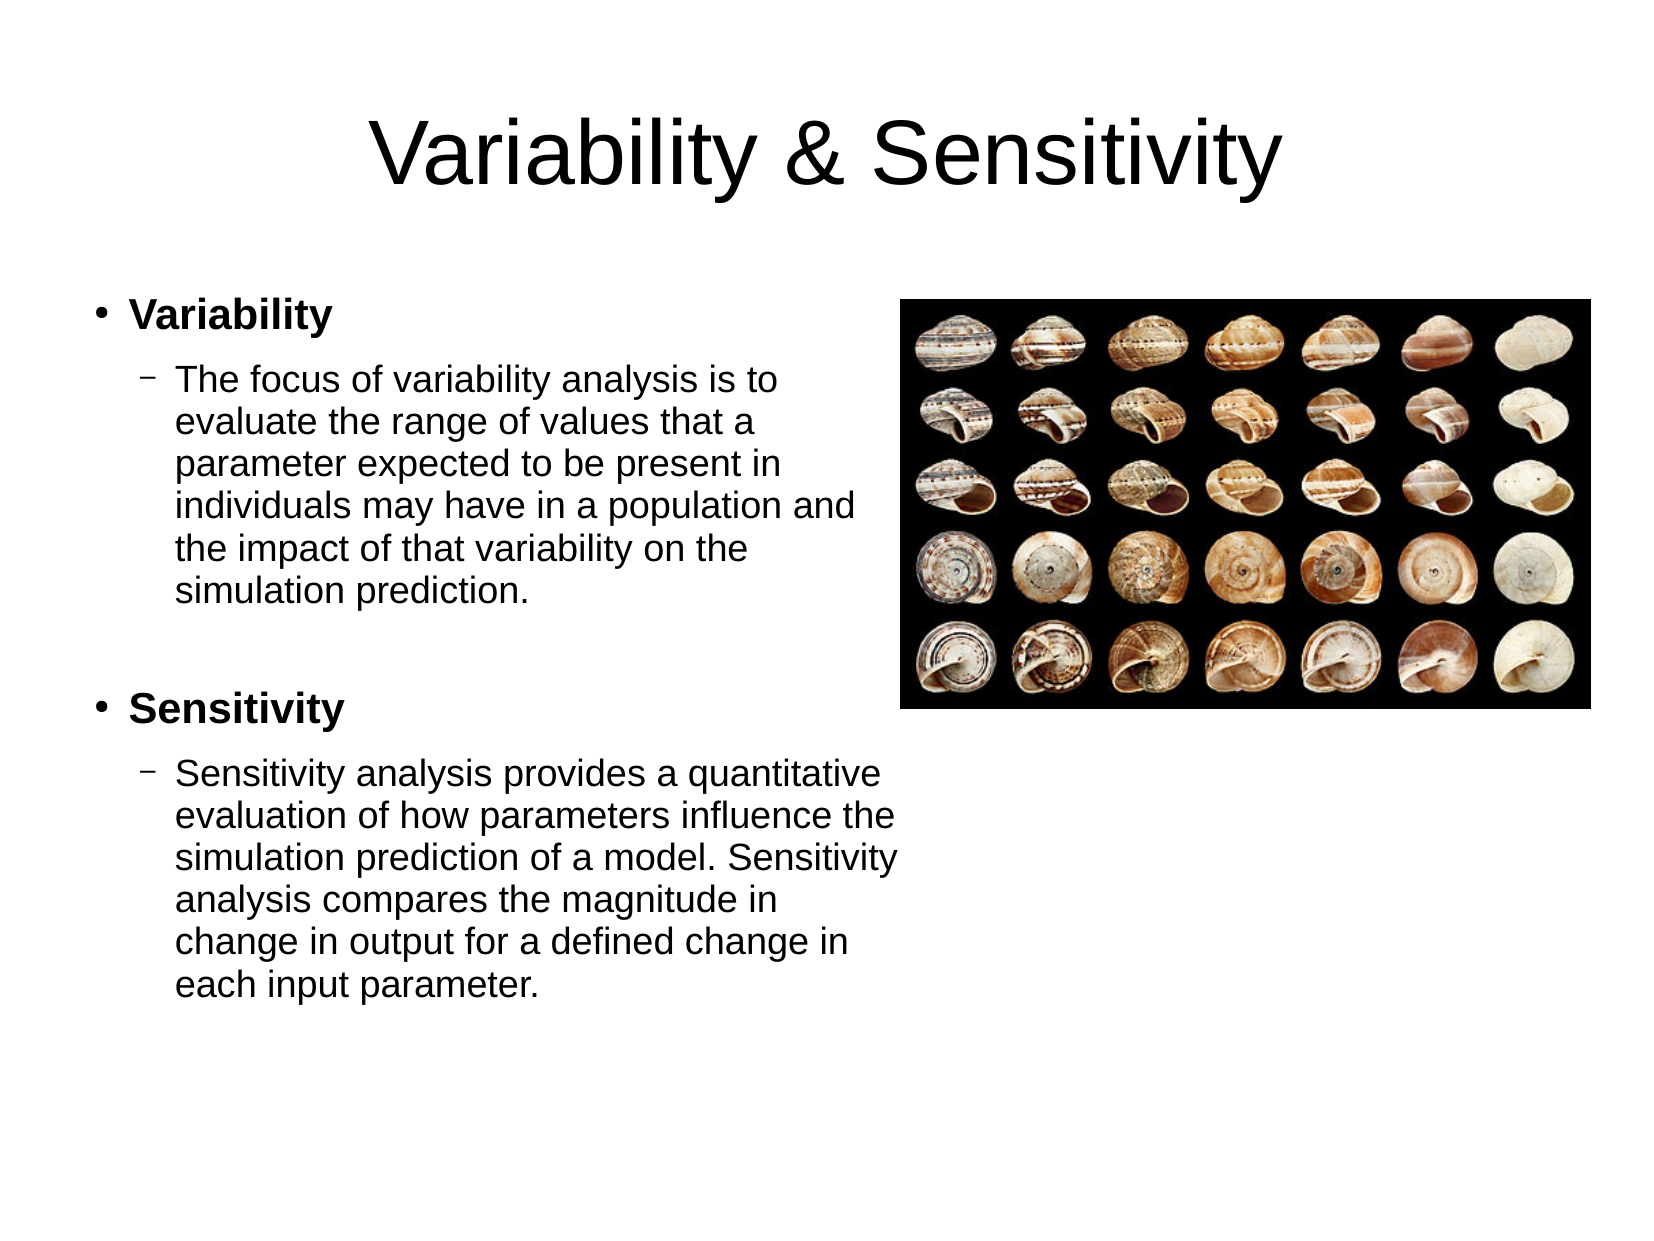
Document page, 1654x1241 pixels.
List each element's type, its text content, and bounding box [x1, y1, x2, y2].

picture [900, 299, 1591, 709]
list Variability The focus of variability analysis is to evaluate the range of values that a parameter expected to be present in individuals may have in a population and the impact of that variability on the simulation prediction. Sensitivity Sensitivity analysis provides a quantitative evaluation of how parameters influence the simulation prediction of a model. Sensitivity analysis compares the magnitude in change in output for a defined change in each input parameter. [82, 290, 901, 1010]
title Variability & Sensitivity [82, 49, 1571, 257]
